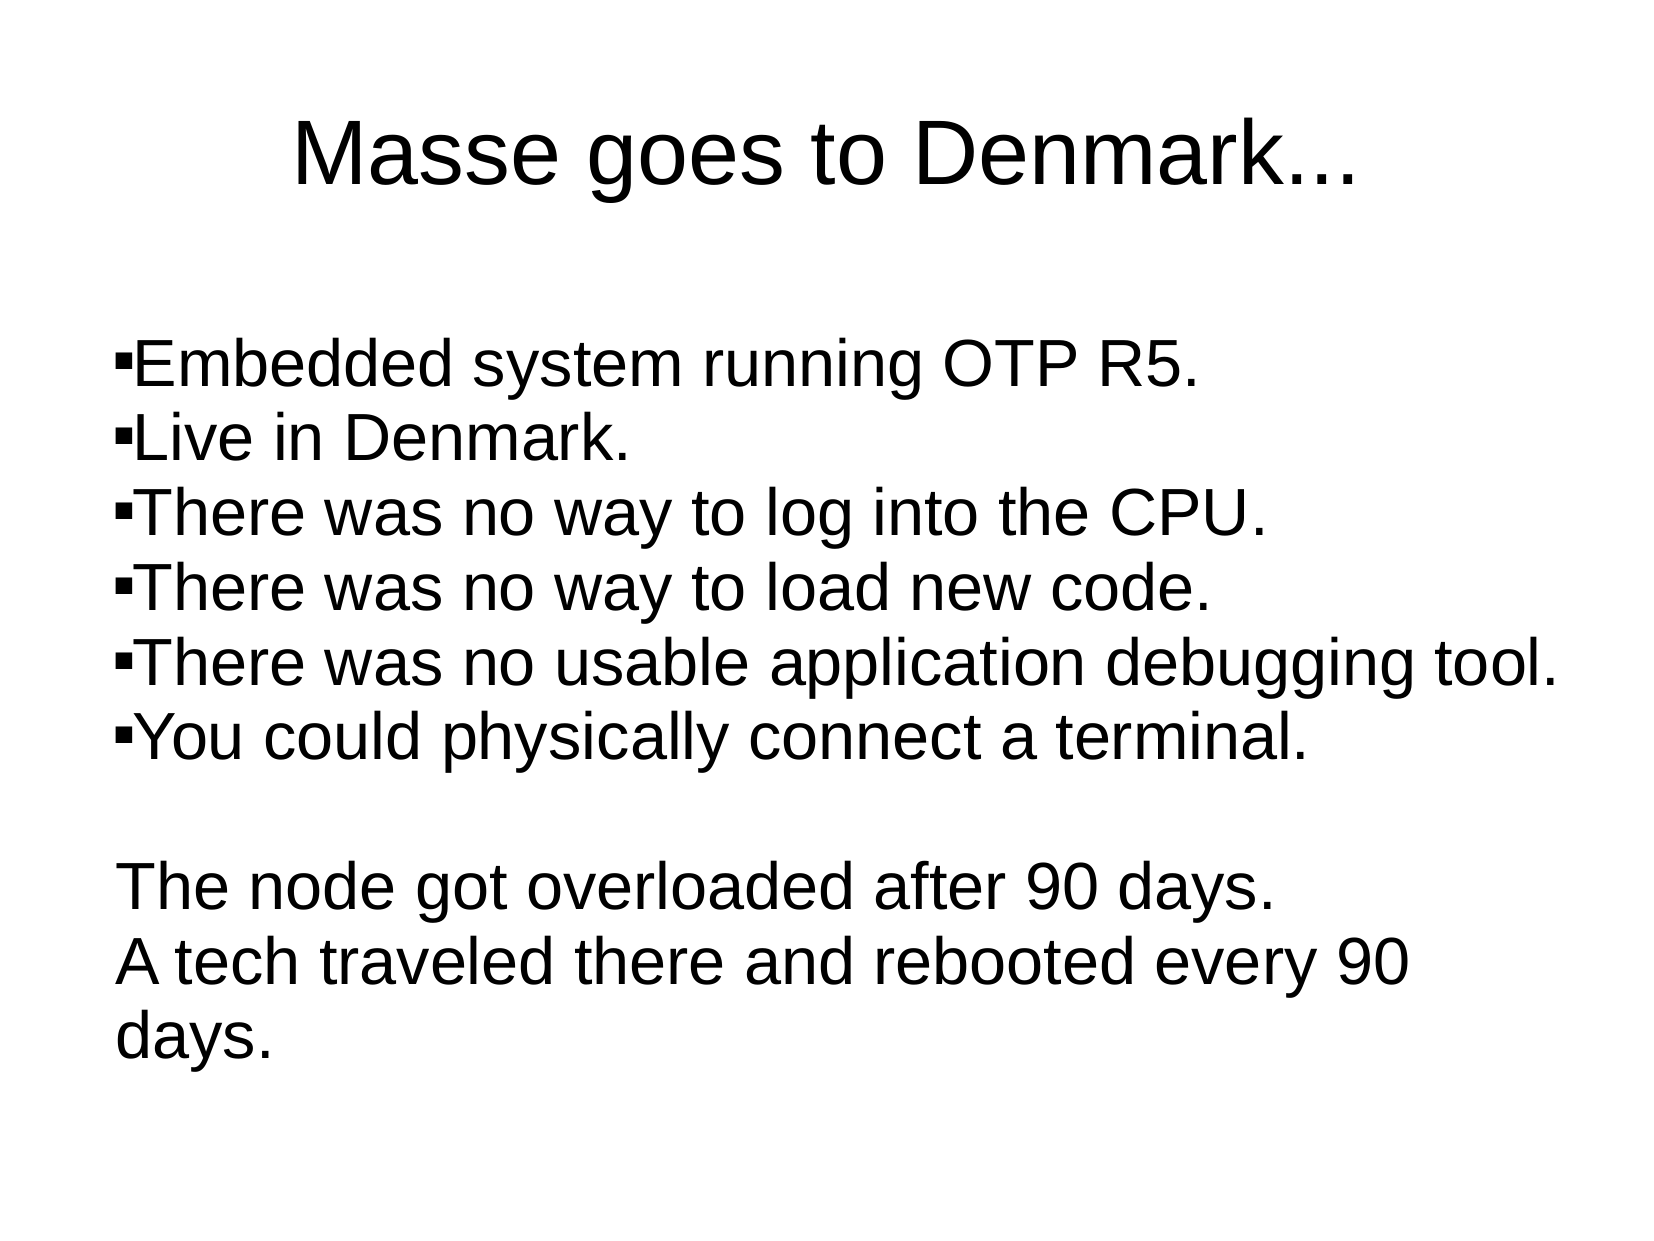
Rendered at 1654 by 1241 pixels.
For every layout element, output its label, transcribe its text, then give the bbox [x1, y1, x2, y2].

subtitle Embedded system running OTP R5. Live in Denmark. There was no way to log into the CPU. There was no way to load new code. There was no usable application debugging tool. You could physically connect a terminal. The node got overloaded after 90 days. A tech traveled there and rebooted every 90 days. [82, 297, 1571, 1102]
title Masse goes to Denmark... [82, 56, 1571, 250]
